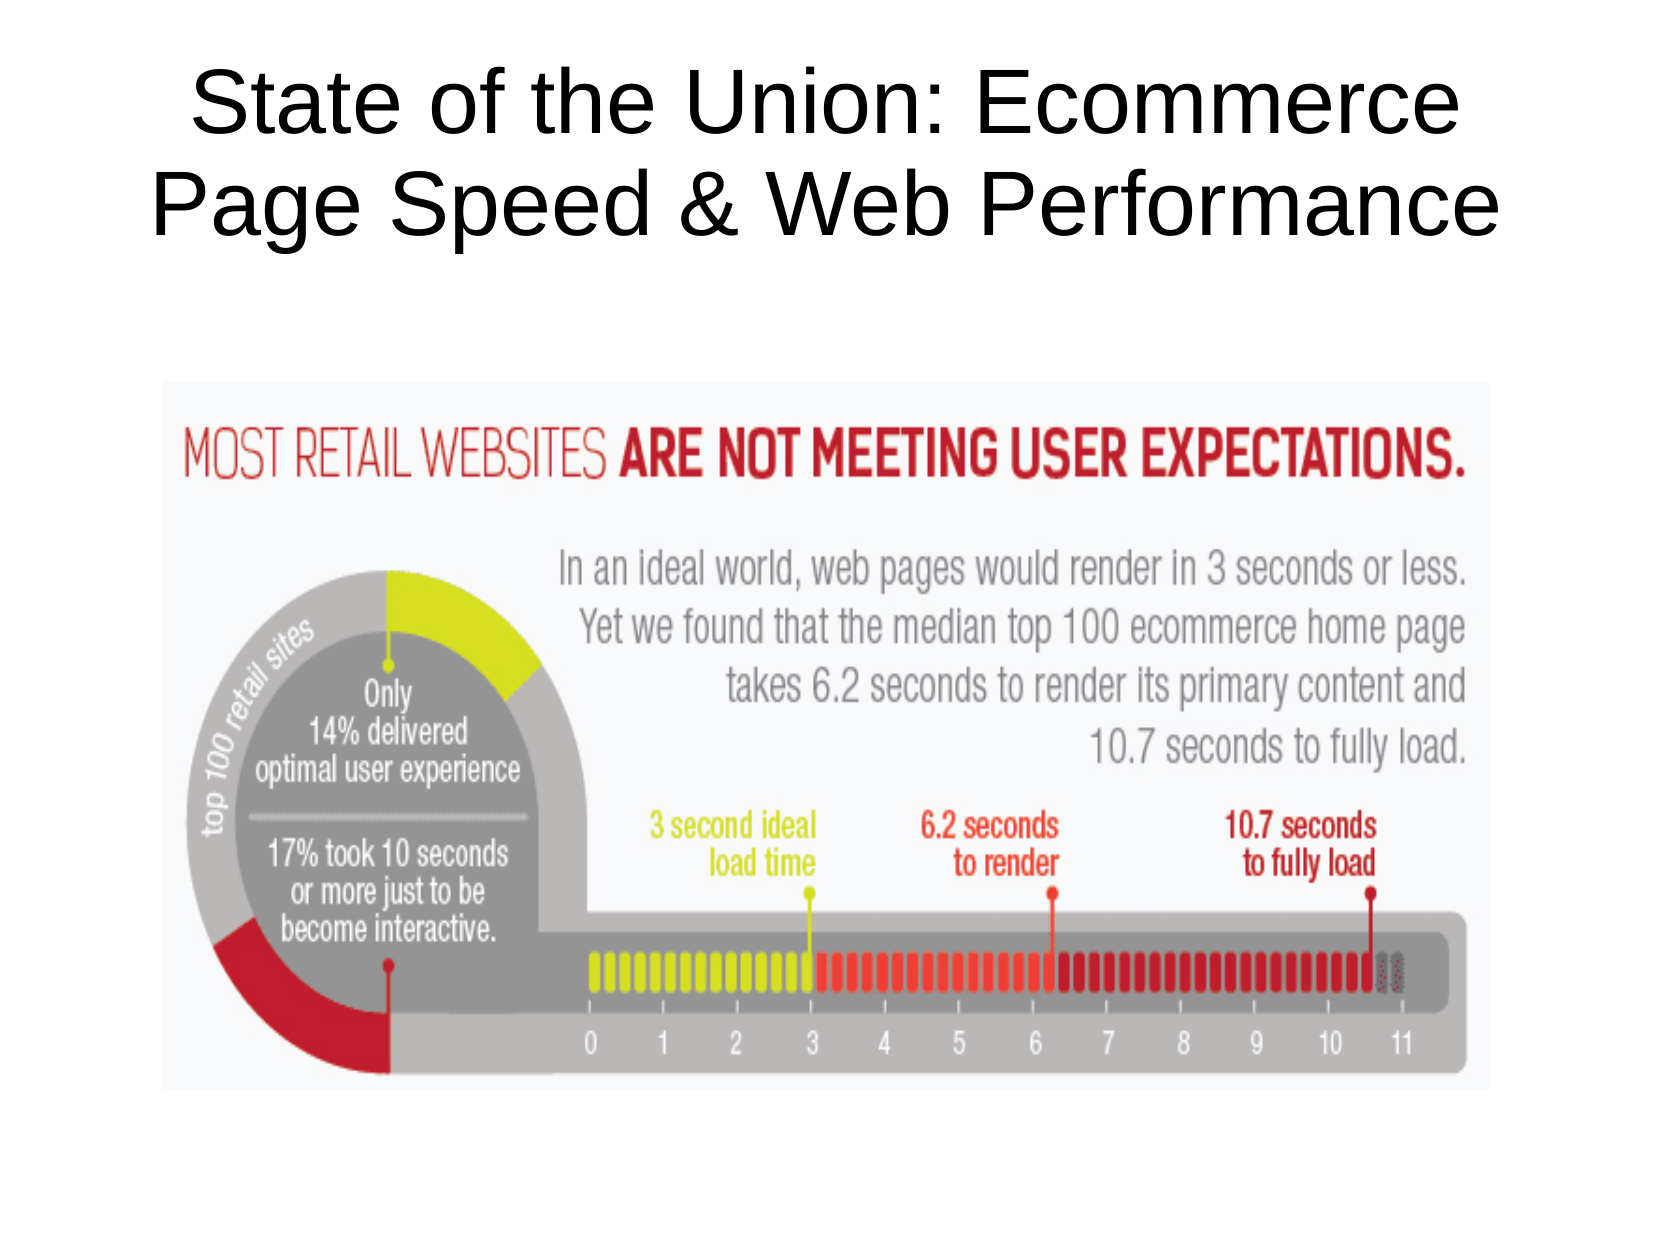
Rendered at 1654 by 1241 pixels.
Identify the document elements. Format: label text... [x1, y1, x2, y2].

title State of the Union: Ecommerce Page Speed & Web Performance [82, 49, 1571, 257]
picture [163, 381, 1489, 1090]
